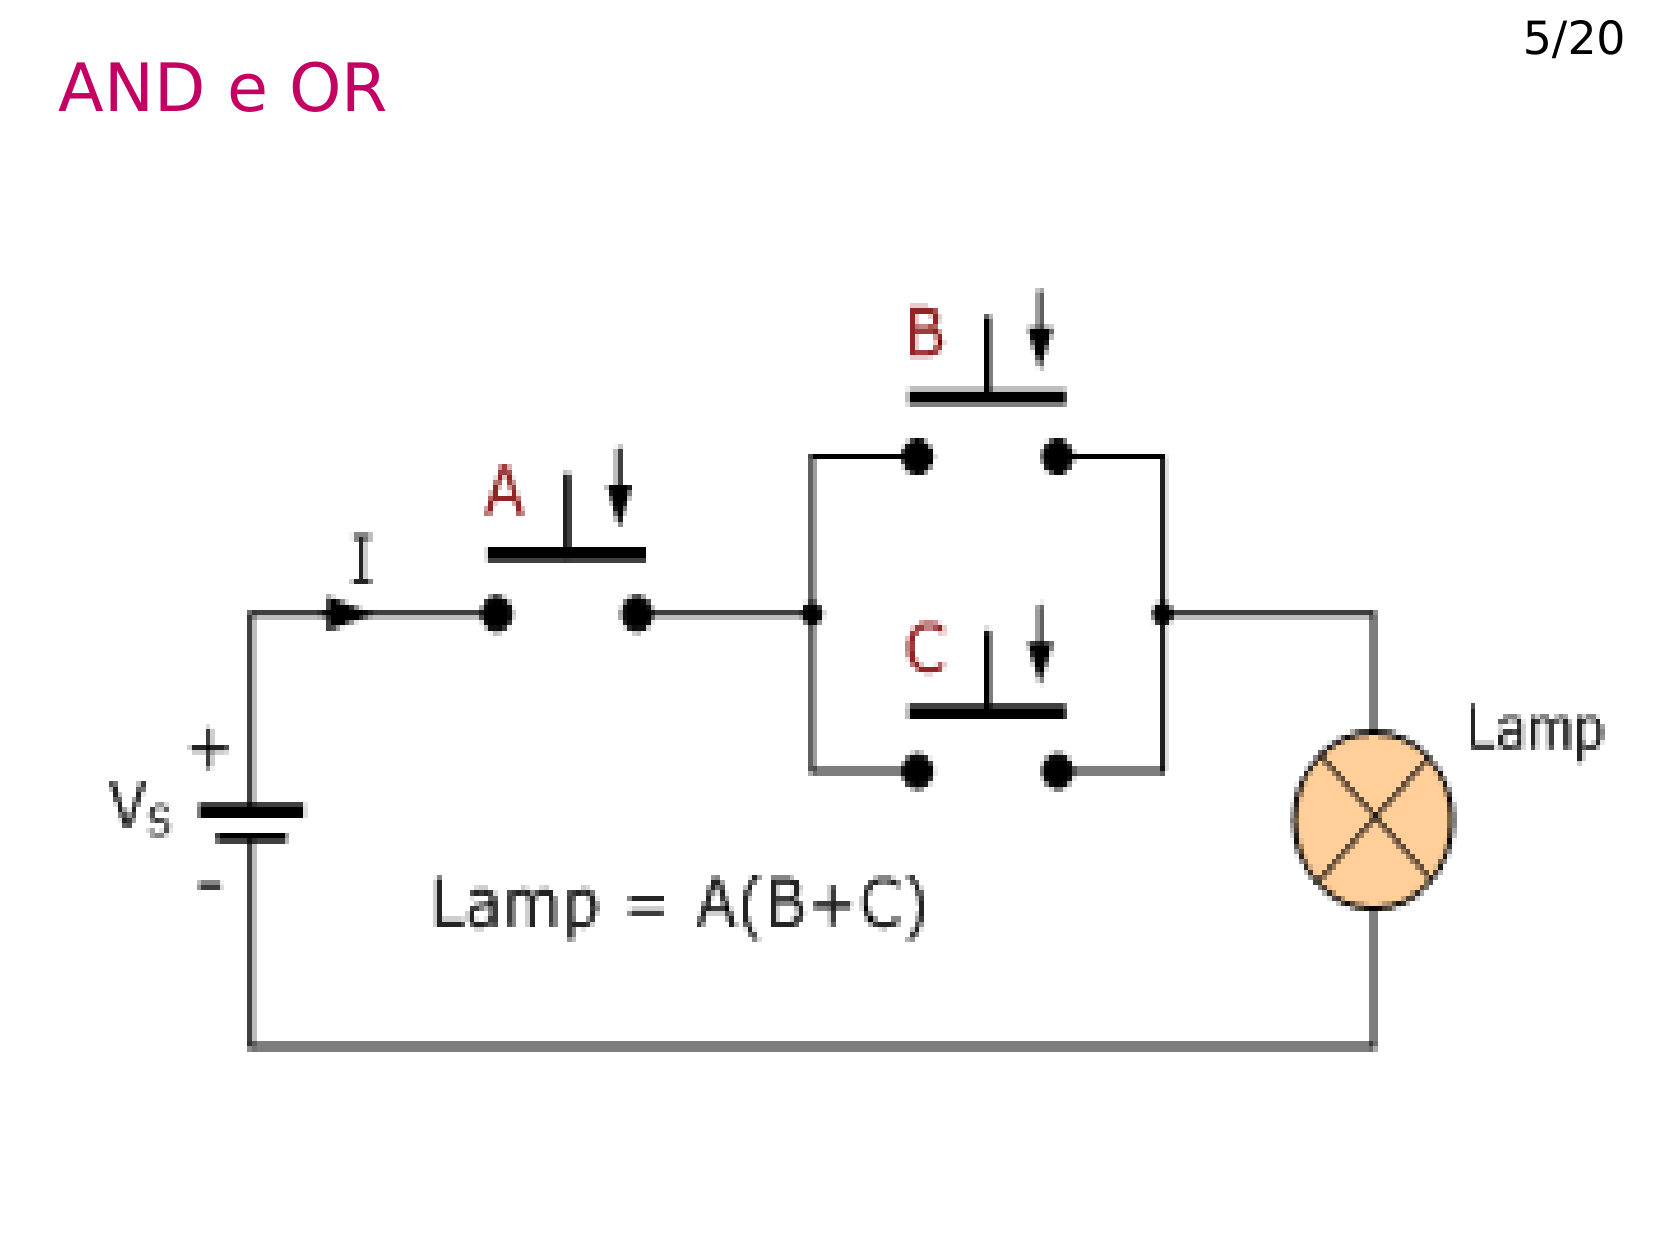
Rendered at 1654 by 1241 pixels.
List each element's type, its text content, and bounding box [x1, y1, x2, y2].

picture [109, 283, 1610, 1052]
title AND e OR [59, 29, 1625, 148]
